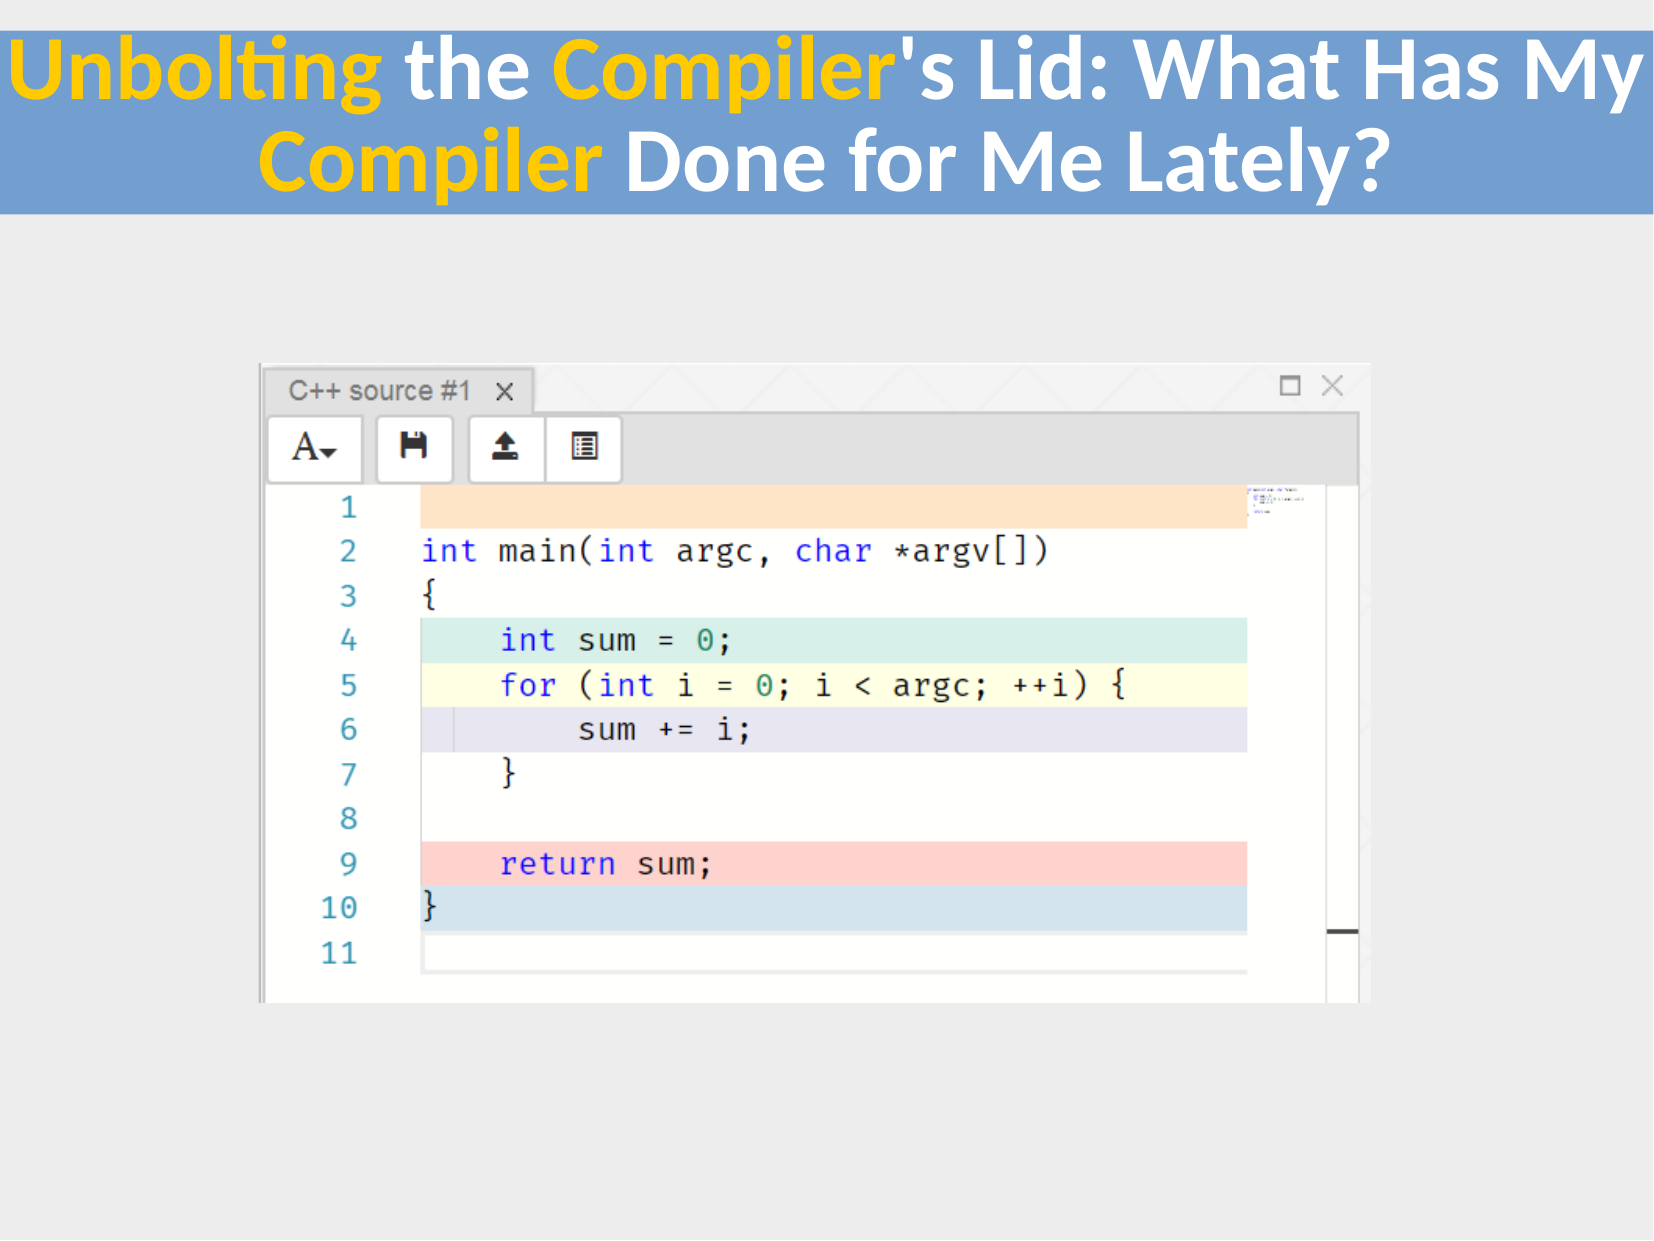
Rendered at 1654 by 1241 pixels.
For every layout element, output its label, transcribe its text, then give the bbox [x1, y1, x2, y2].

picture [258, 363, 1371, 1003]
title Unbolting the Compiler's Lid: What Has My Compiler Done for Me Lately? [0, 30, 1654, 215]
